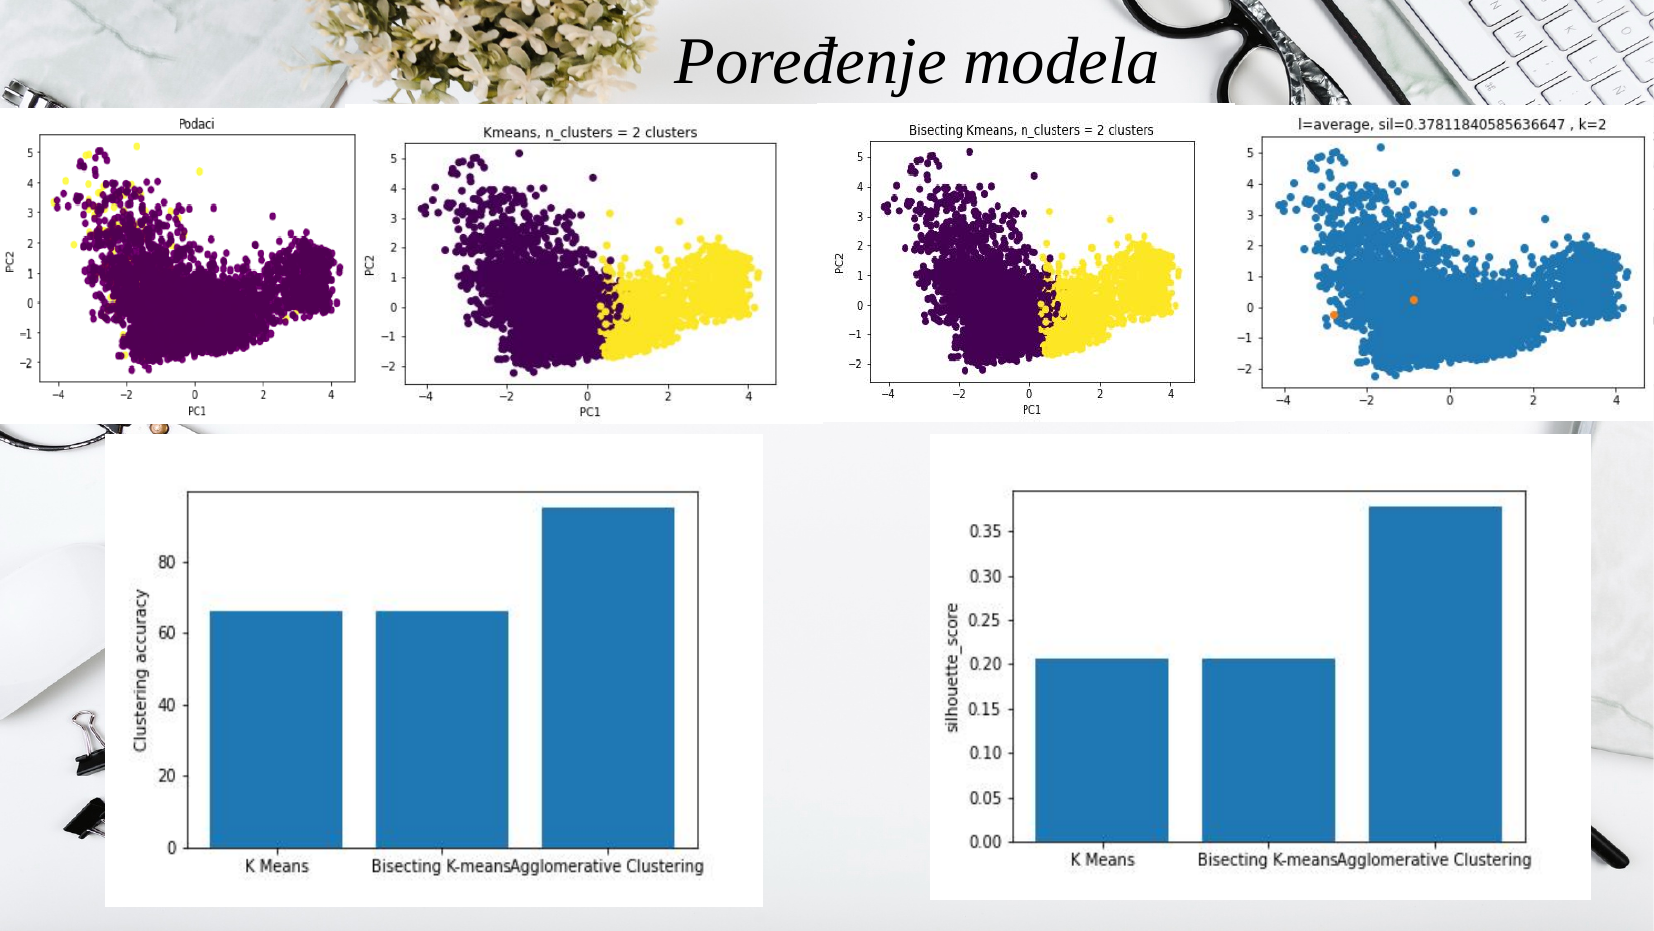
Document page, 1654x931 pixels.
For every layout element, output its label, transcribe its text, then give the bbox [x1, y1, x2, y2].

text_box Poređenje modela [660, 16, 1351, 105]
picture [0, 0, 1654, 931]
